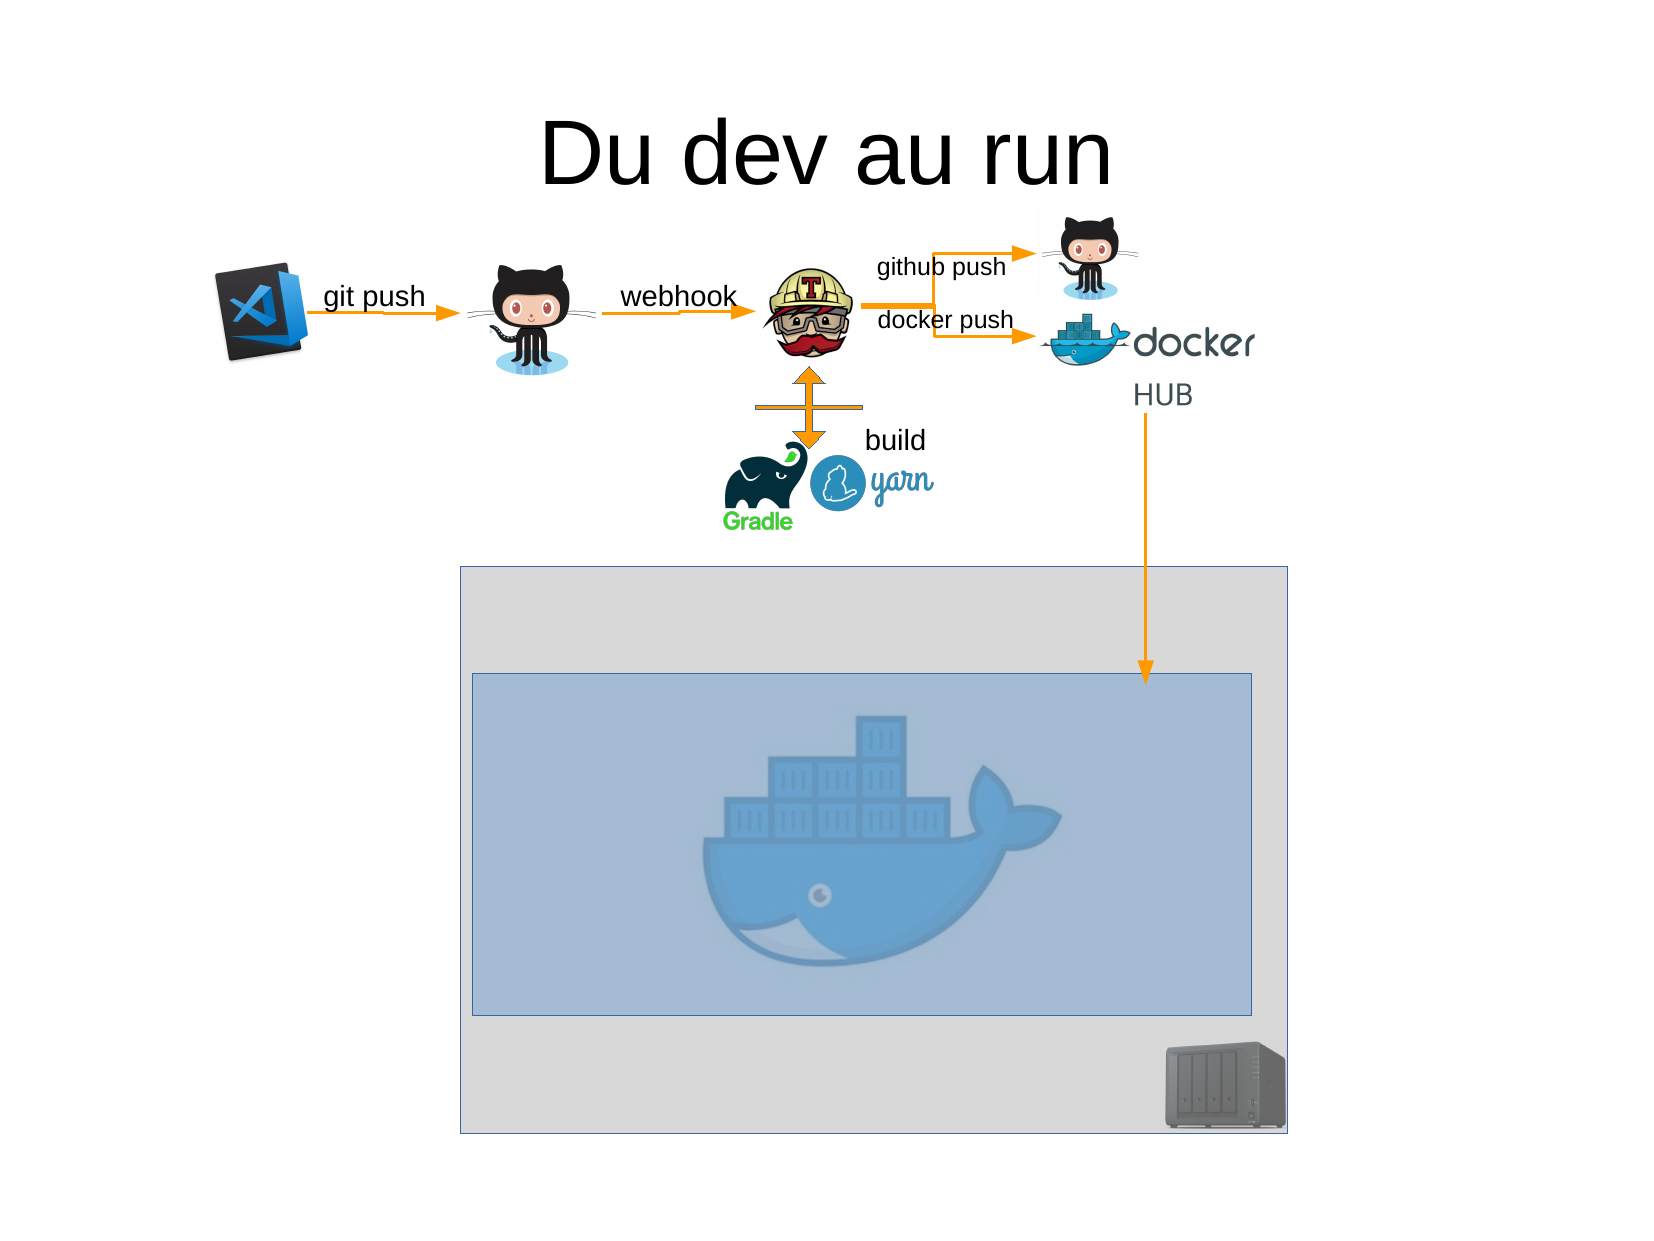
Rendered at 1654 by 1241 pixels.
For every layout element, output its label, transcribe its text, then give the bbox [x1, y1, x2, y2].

picture [1036, 206, 1255, 413]
picture [212, 261, 308, 365]
text_box build [755, 366, 863, 448]
picture [755, 256, 863, 367]
picture [460, 250, 603, 376]
picture [720, 439, 940, 532]
title Du dev au run [82, 49, 1571, 257]
text_box [460, 566, 1288, 1134]
